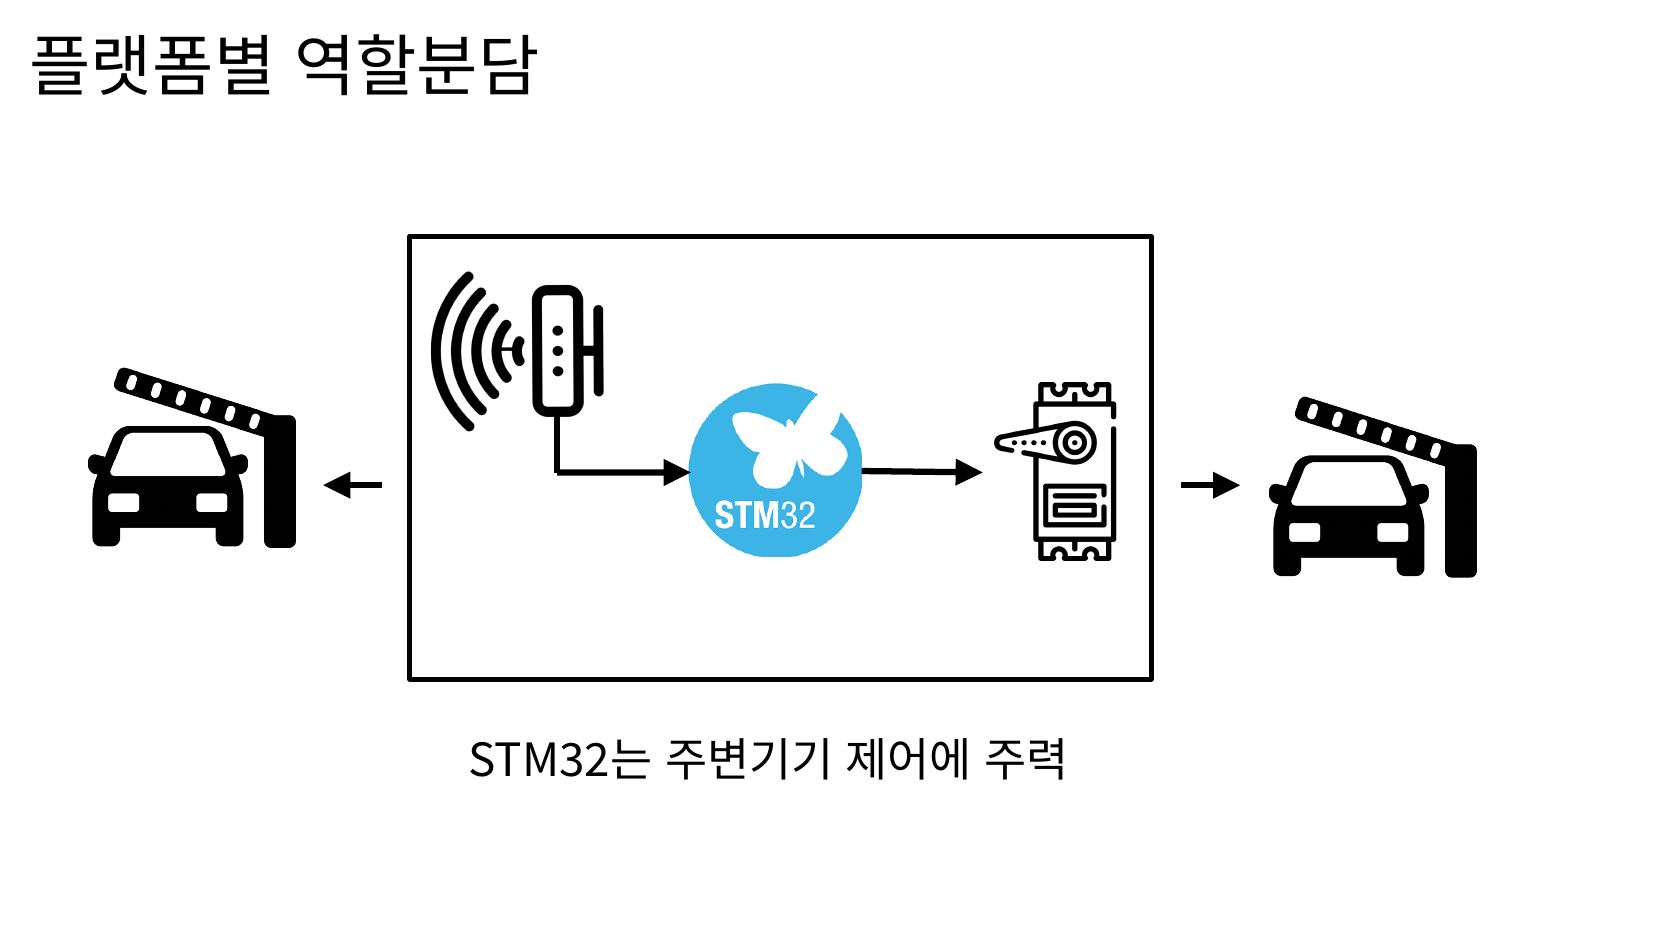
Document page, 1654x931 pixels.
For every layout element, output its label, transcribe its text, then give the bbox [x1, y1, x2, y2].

picture [88, 354, 296, 562]
text_box STM32는 주변기기 제어에 주력 [453, 716, 1084, 798]
picture [1269, 383, 1477, 591]
text_box [409, 236, 1152, 680]
picture [965, 382, 1145, 562]
title 플랫폼별 역할분담 [29, 5, 650, 119]
picture [430, 265, 604, 438]
picture [688, 383, 862, 557]
